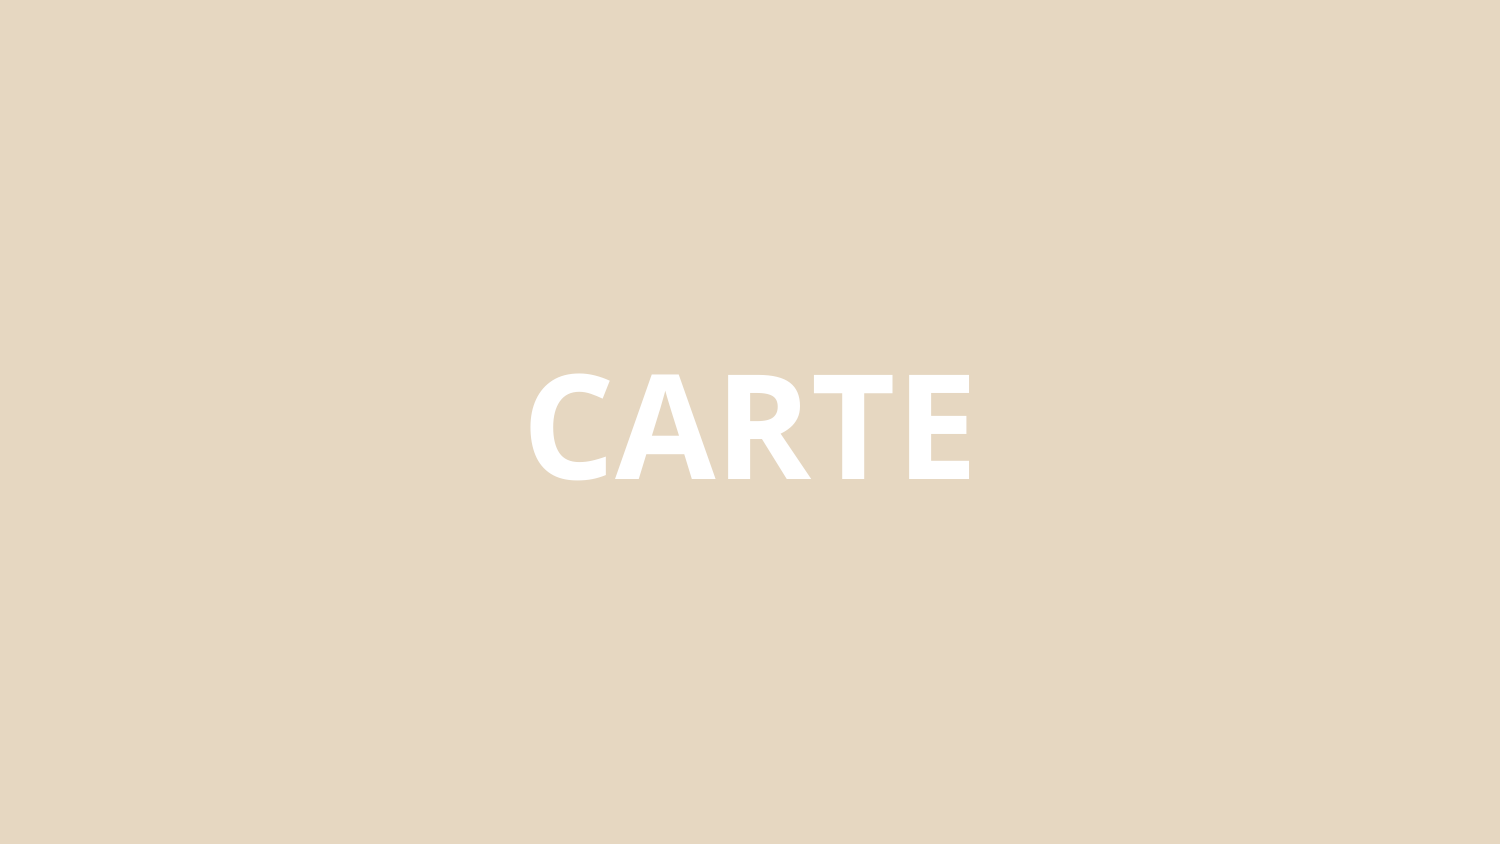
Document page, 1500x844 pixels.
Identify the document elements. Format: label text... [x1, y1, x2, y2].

title CARTE [312, 319, 1188, 524]
